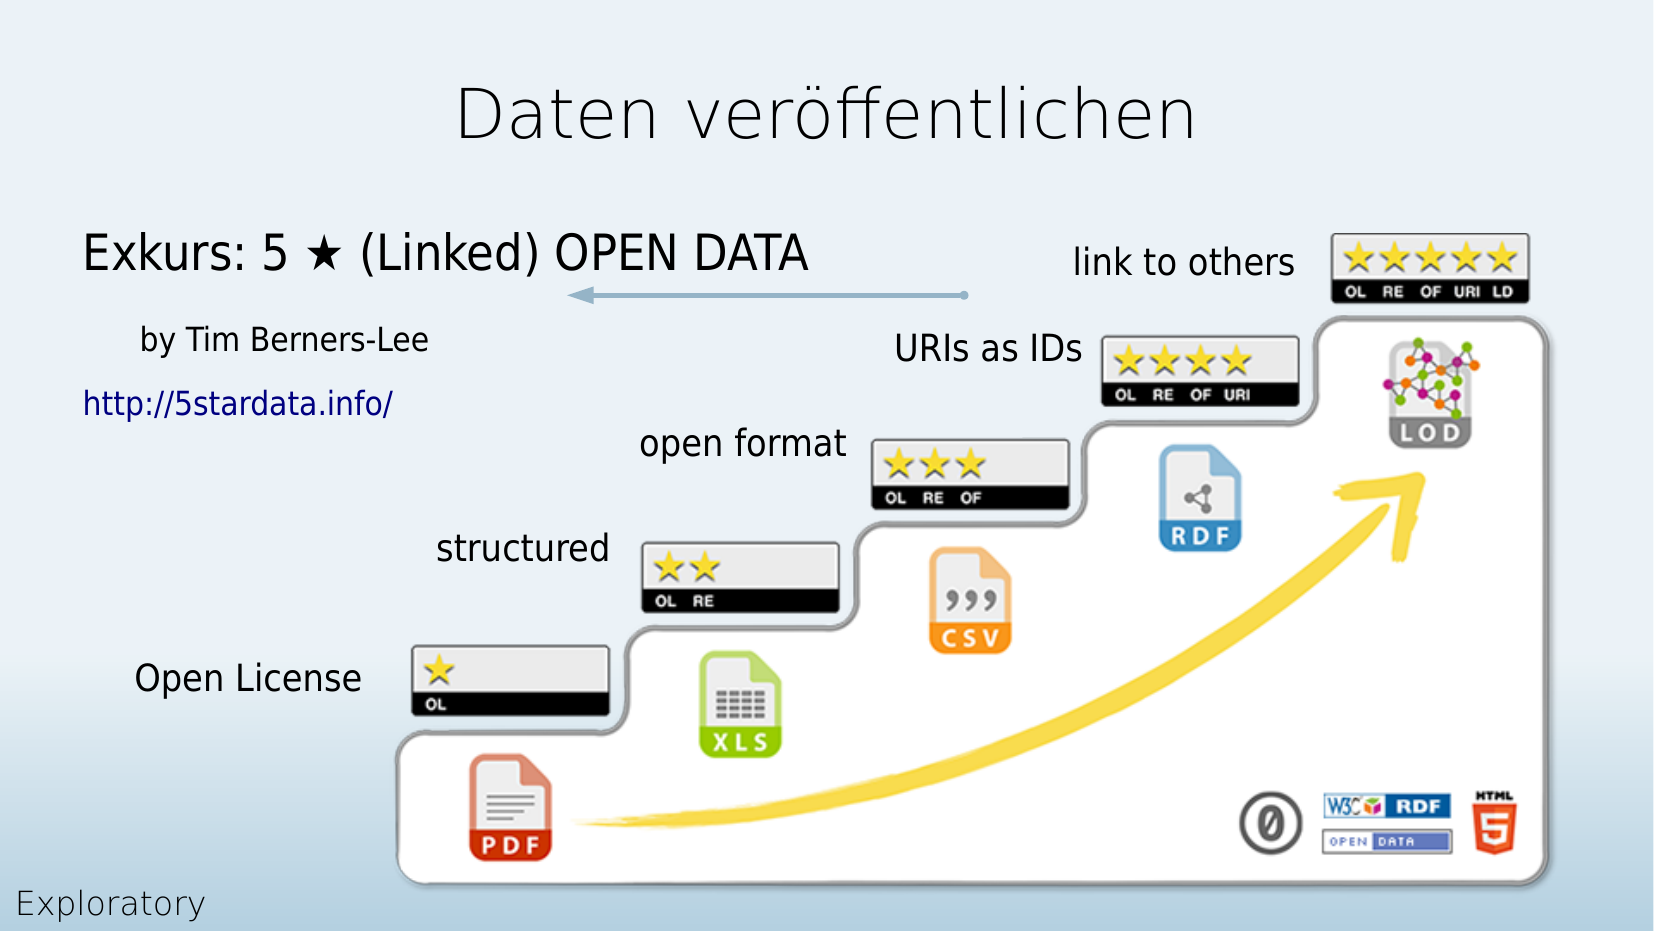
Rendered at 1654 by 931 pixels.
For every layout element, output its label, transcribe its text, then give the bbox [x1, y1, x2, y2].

text_box open format [542, 414, 862, 473]
text_box link to others [991, 233, 1311, 293]
text_box Open License [58, 649, 378, 708]
list Exkurs: 5 ★ (Linked) OPEN DATA by Tim Berners-Lee http://5stardata.info/ [82, 224, 875, 764]
text_box structured [306, 519, 626, 579]
picture [389, 233, 1560, 898]
text_box URIs as IDs [778, 318, 1098, 378]
title Daten veröffentlichen [82, 37, 1571, 193]
